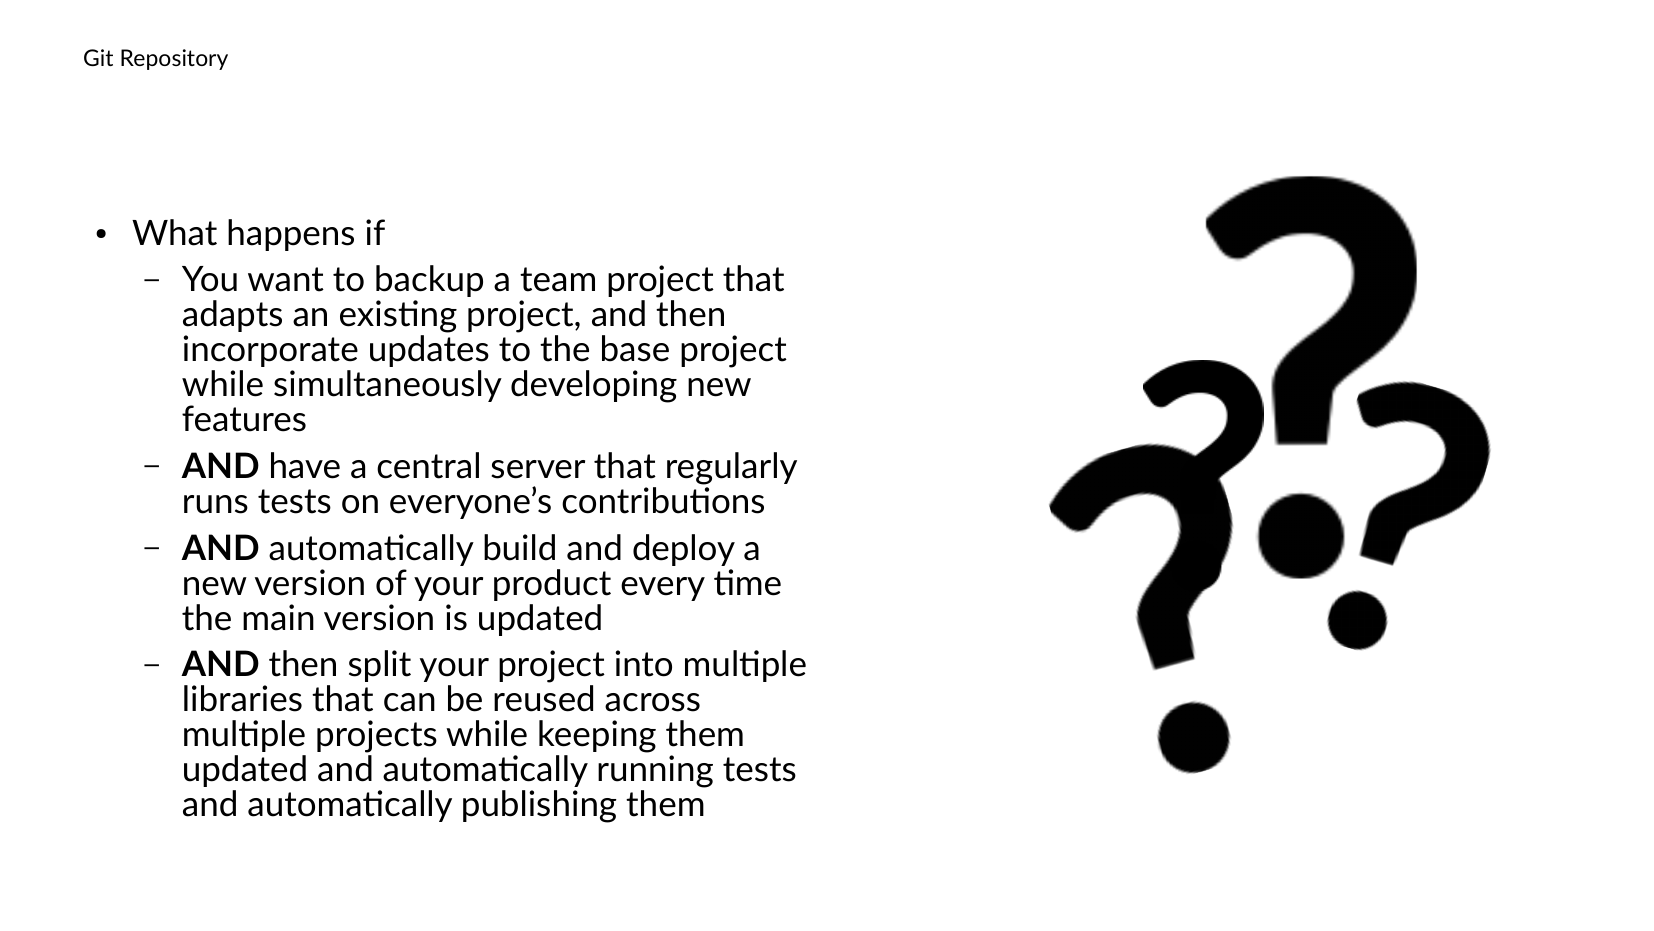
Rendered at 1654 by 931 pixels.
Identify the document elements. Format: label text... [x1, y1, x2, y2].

list What happens if You want to backup a team project that adapts an existing project, and then incorporate updates to the base project while simultaneously developing new features AND have a central server that regularly runs tests on everyone’s contributions AND automatically build and deploy a new version of your product every time the main version is updated AND then split your project into multiple libraries that can be reused across multiple projects while keeping them updated and automatically running tests and automatically publishing them [82, 217, 809, 839]
picture [1039, 175, 1505, 792]
title Git Repository [83, 0, 1571, 119]
